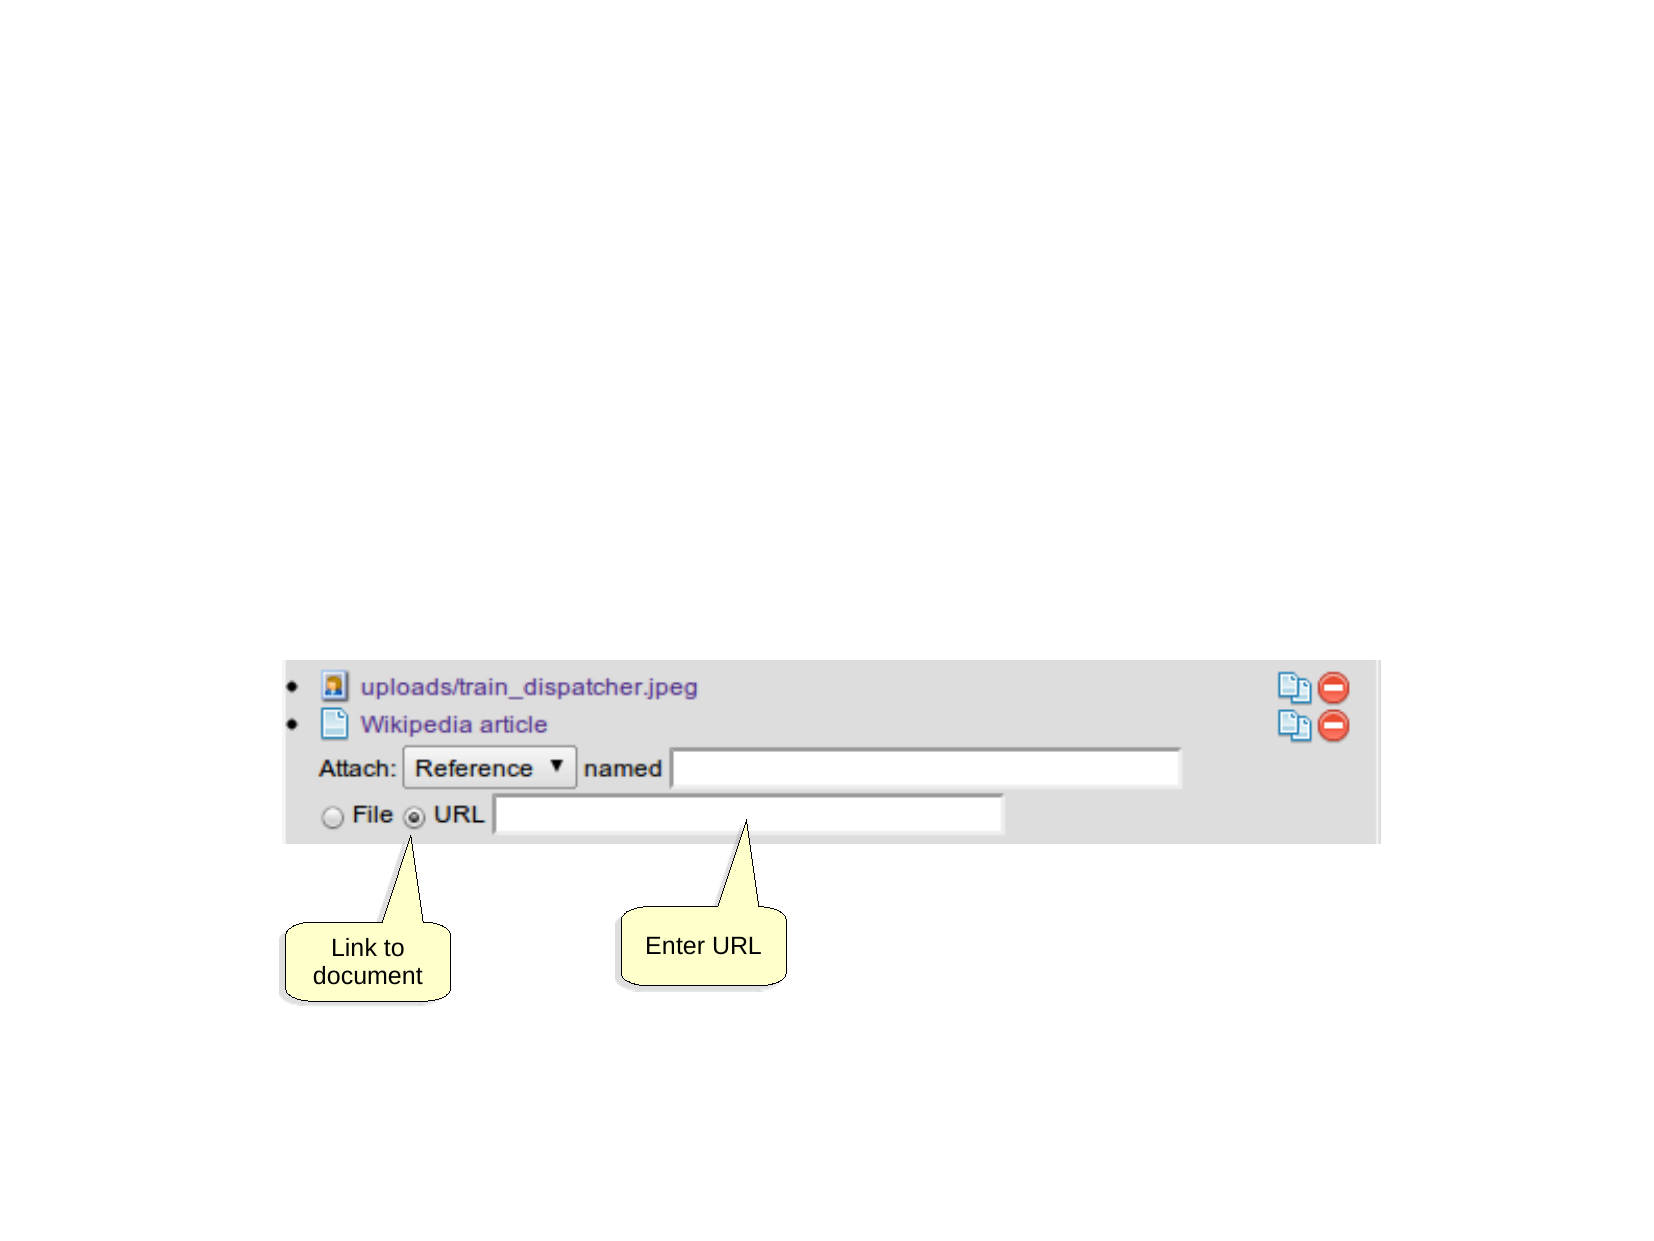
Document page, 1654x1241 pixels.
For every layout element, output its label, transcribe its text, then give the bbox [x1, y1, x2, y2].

text_box Link to document [285, 835, 451, 1002]
picture [282, 660, 1381, 844]
text_box Enter URL [621, 819, 787, 986]
